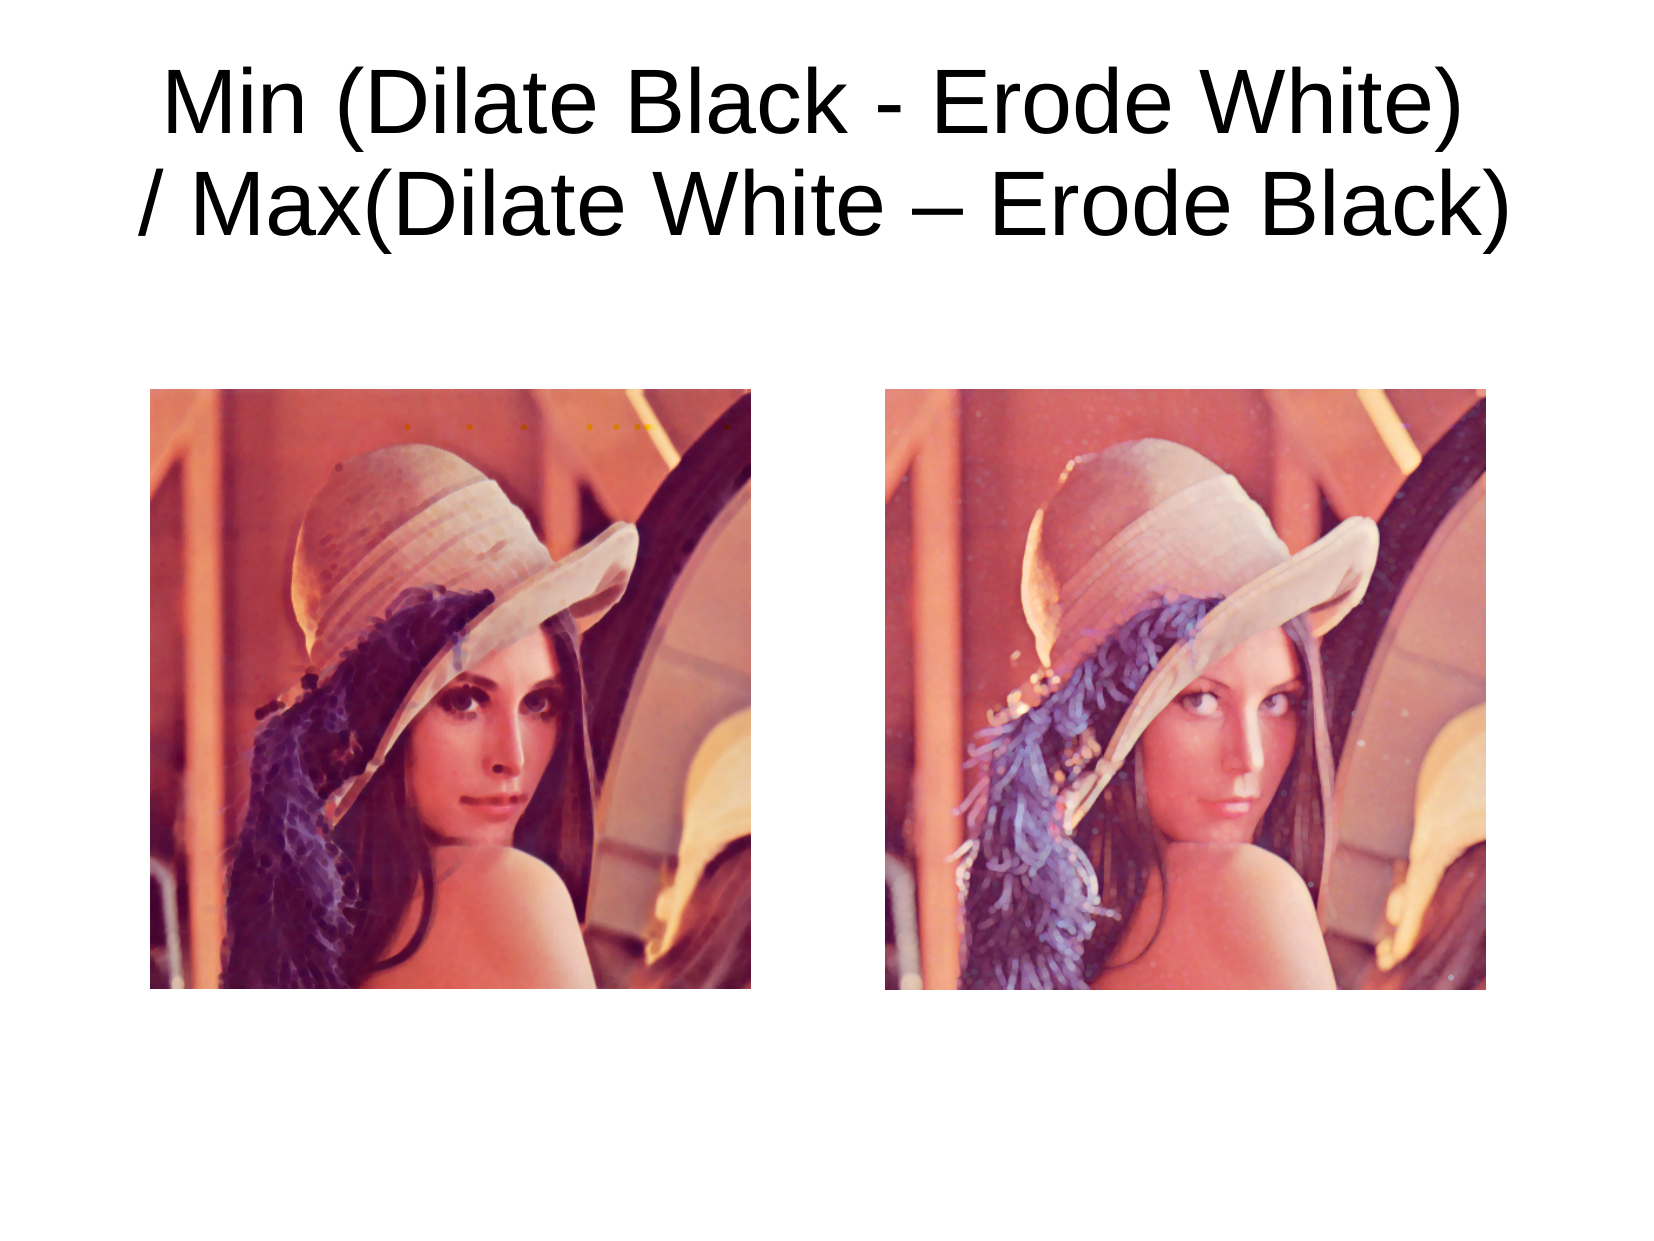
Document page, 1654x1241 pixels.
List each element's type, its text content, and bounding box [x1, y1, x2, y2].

picture [150, 389, 751, 989]
picture [885, 389, 1486, 991]
title Min (Dilate Black - Erode White) / Max(Dilate White – Erode Black) [82, 49, 1571, 257]
